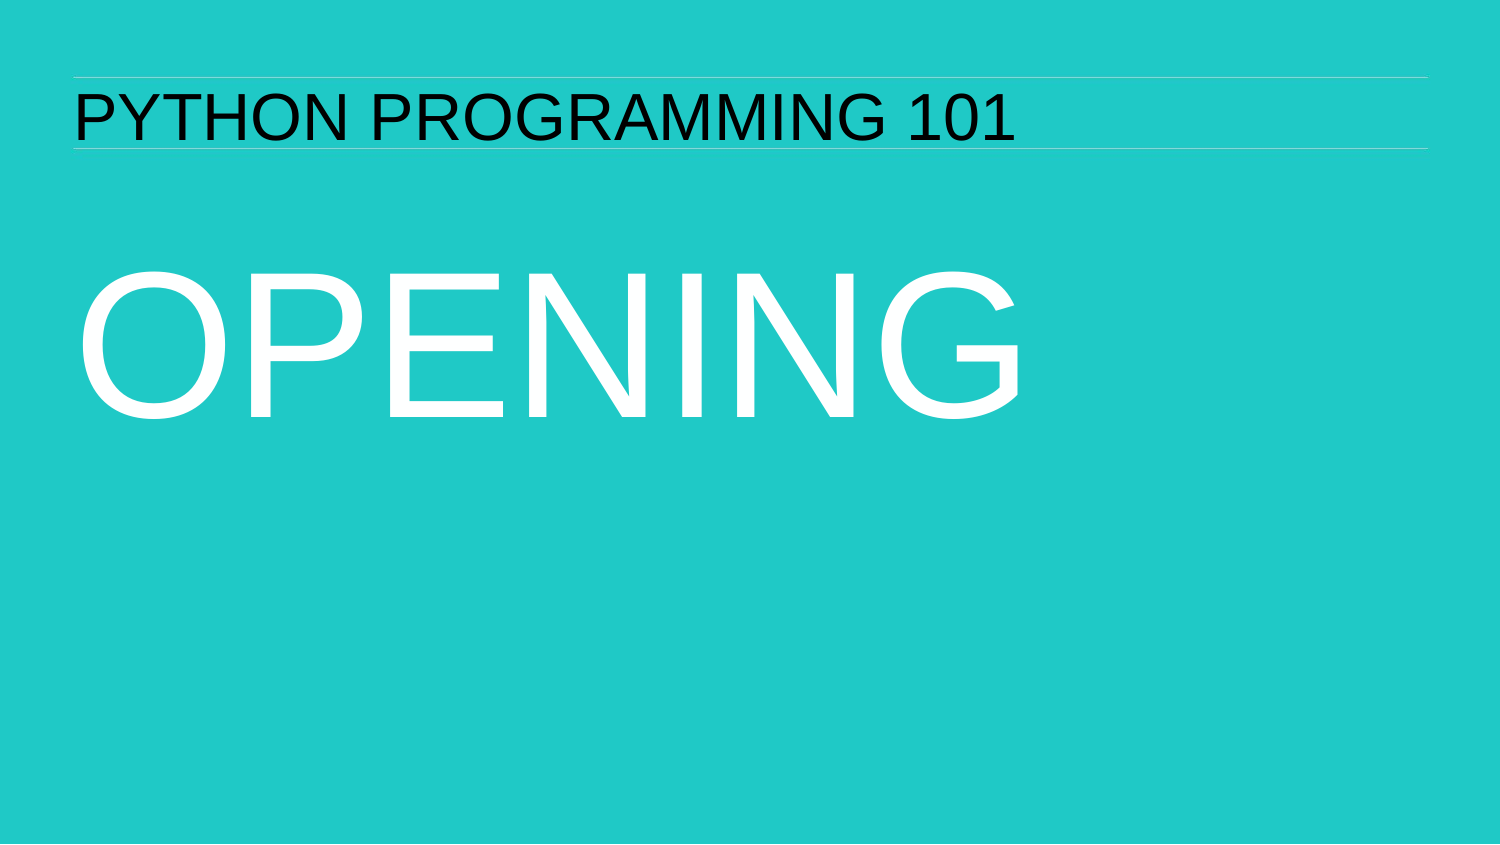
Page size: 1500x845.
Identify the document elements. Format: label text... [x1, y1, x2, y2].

text_box PYTHON PROGRAMMING 101 [73, 73, 1020, 149]
text_box OPENING [73, 208, 1035, 442]
picture [0, 0, 1500, 844]
